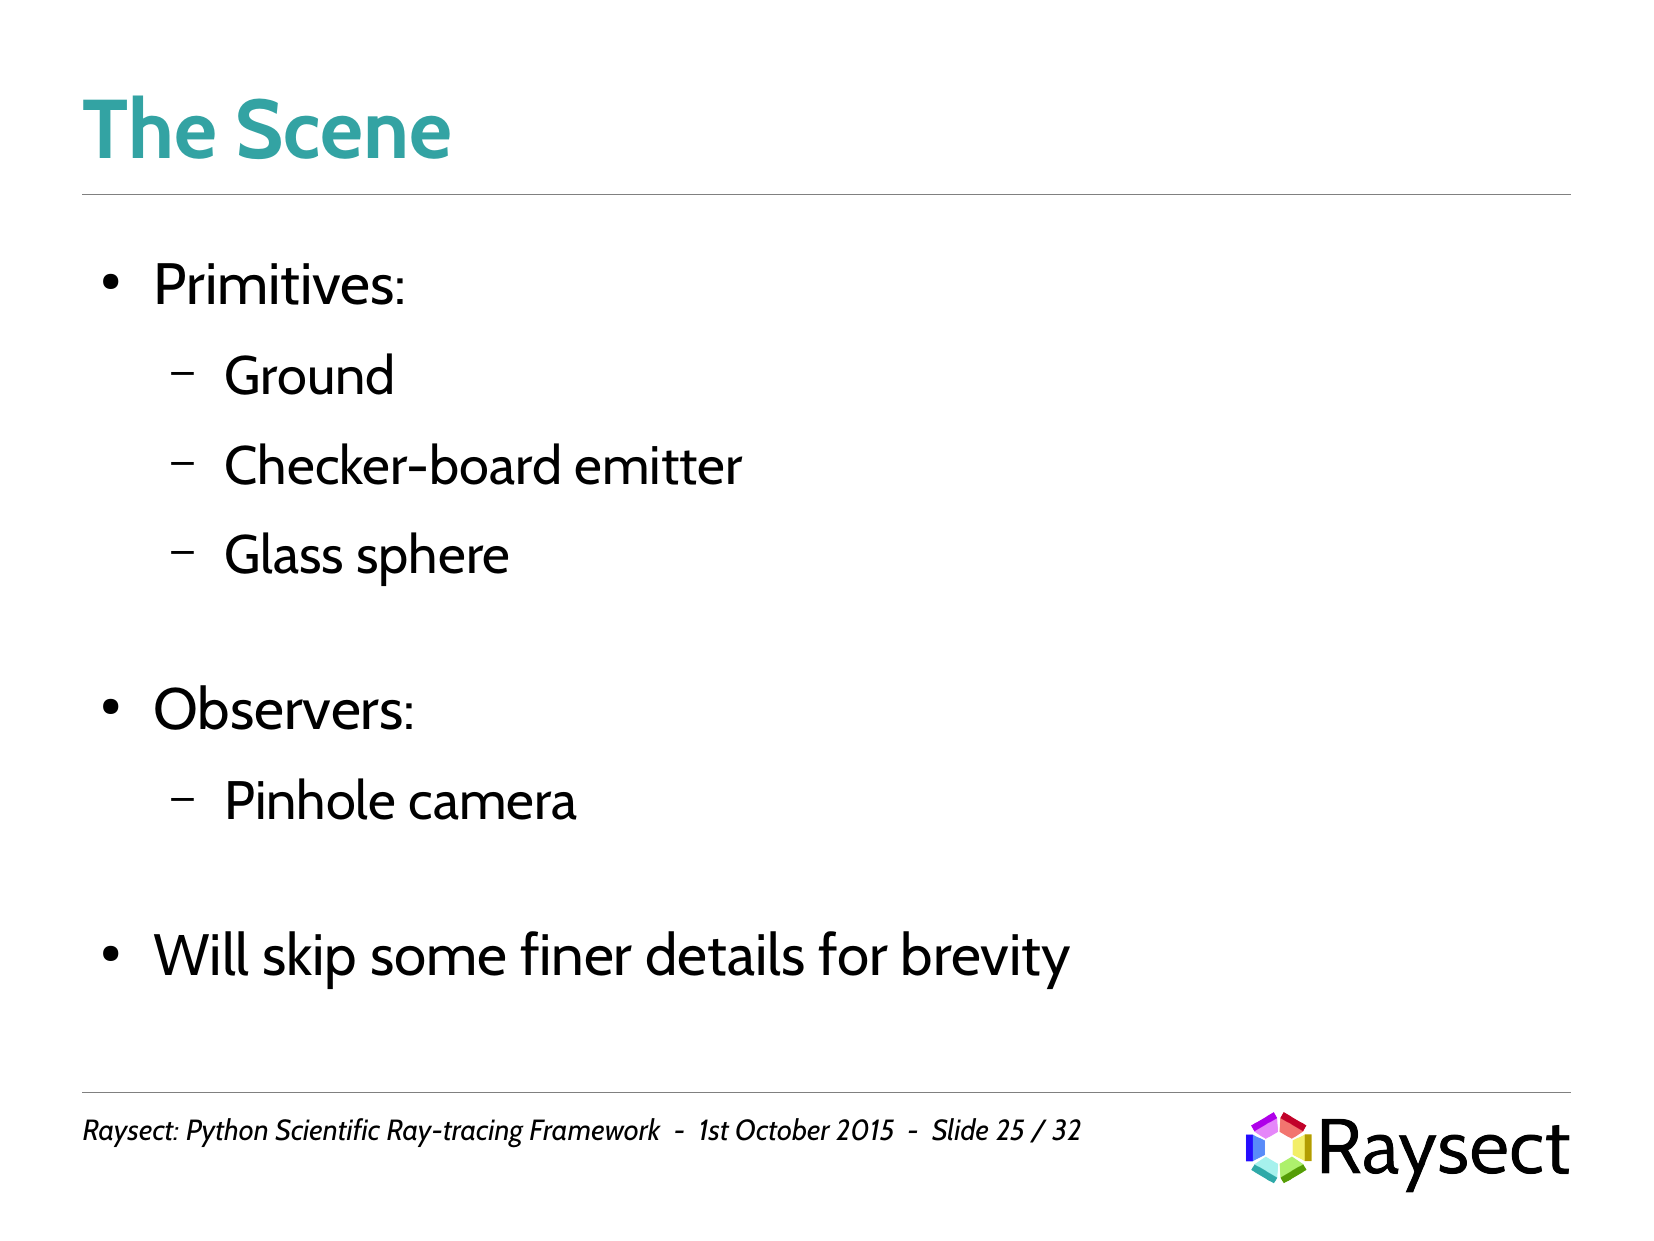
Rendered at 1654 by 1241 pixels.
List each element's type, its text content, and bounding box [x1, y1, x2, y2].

title The Scene [82, 70, 1571, 187]
list Primitives: Ground Checker-board emitter Glass sphere Observers: Pinhole camera Will skip some finer details for brevity [82, 248, 1571, 1063]
picture [1242, 1108, 1573, 1196]
